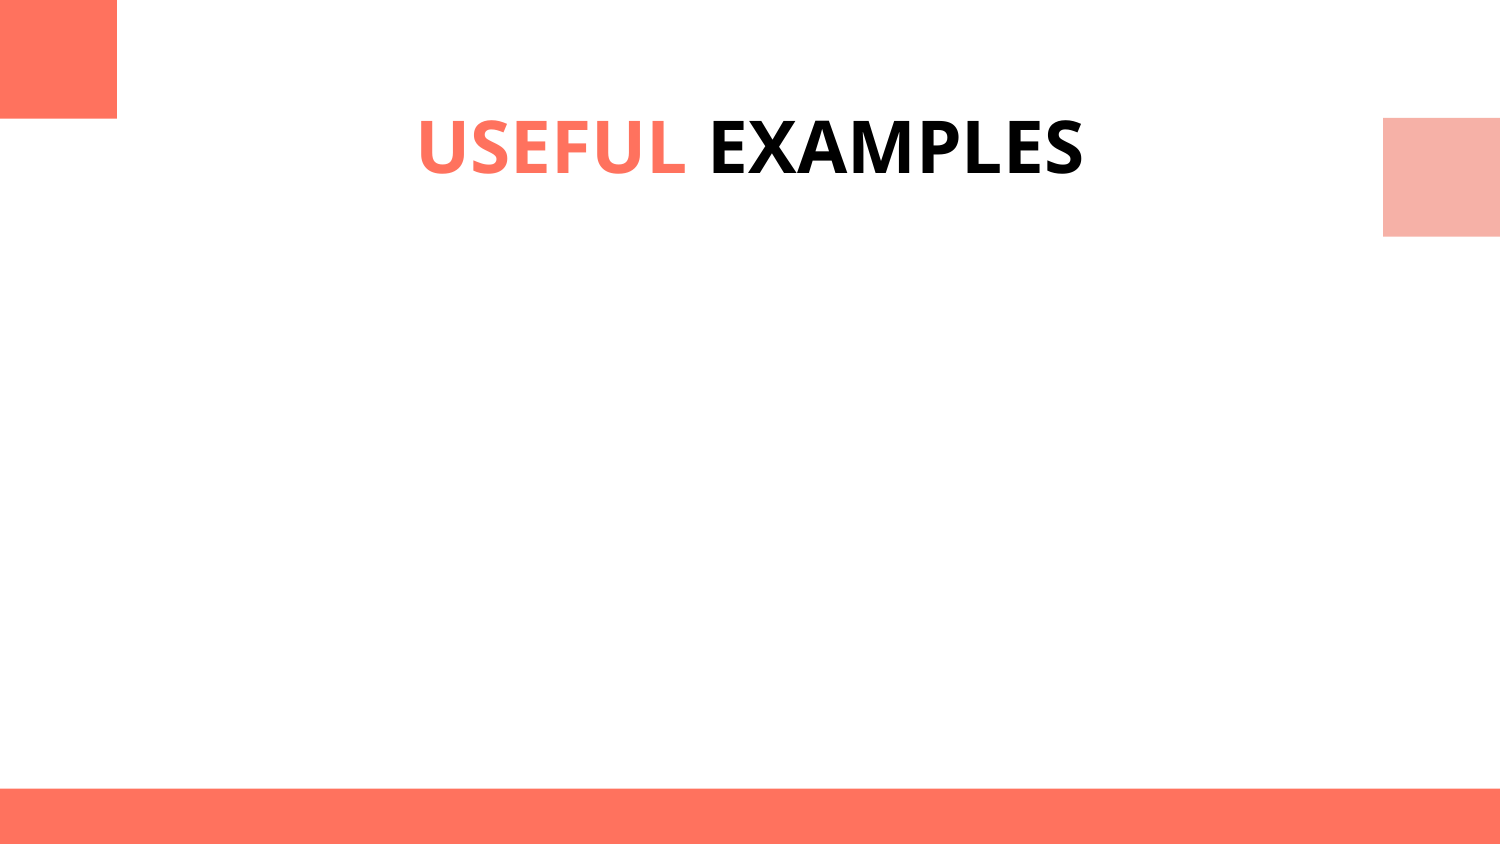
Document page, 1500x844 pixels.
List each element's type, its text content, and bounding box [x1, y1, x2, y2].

title USEFUL EXAMPLES [97, 107, 1402, 181]
